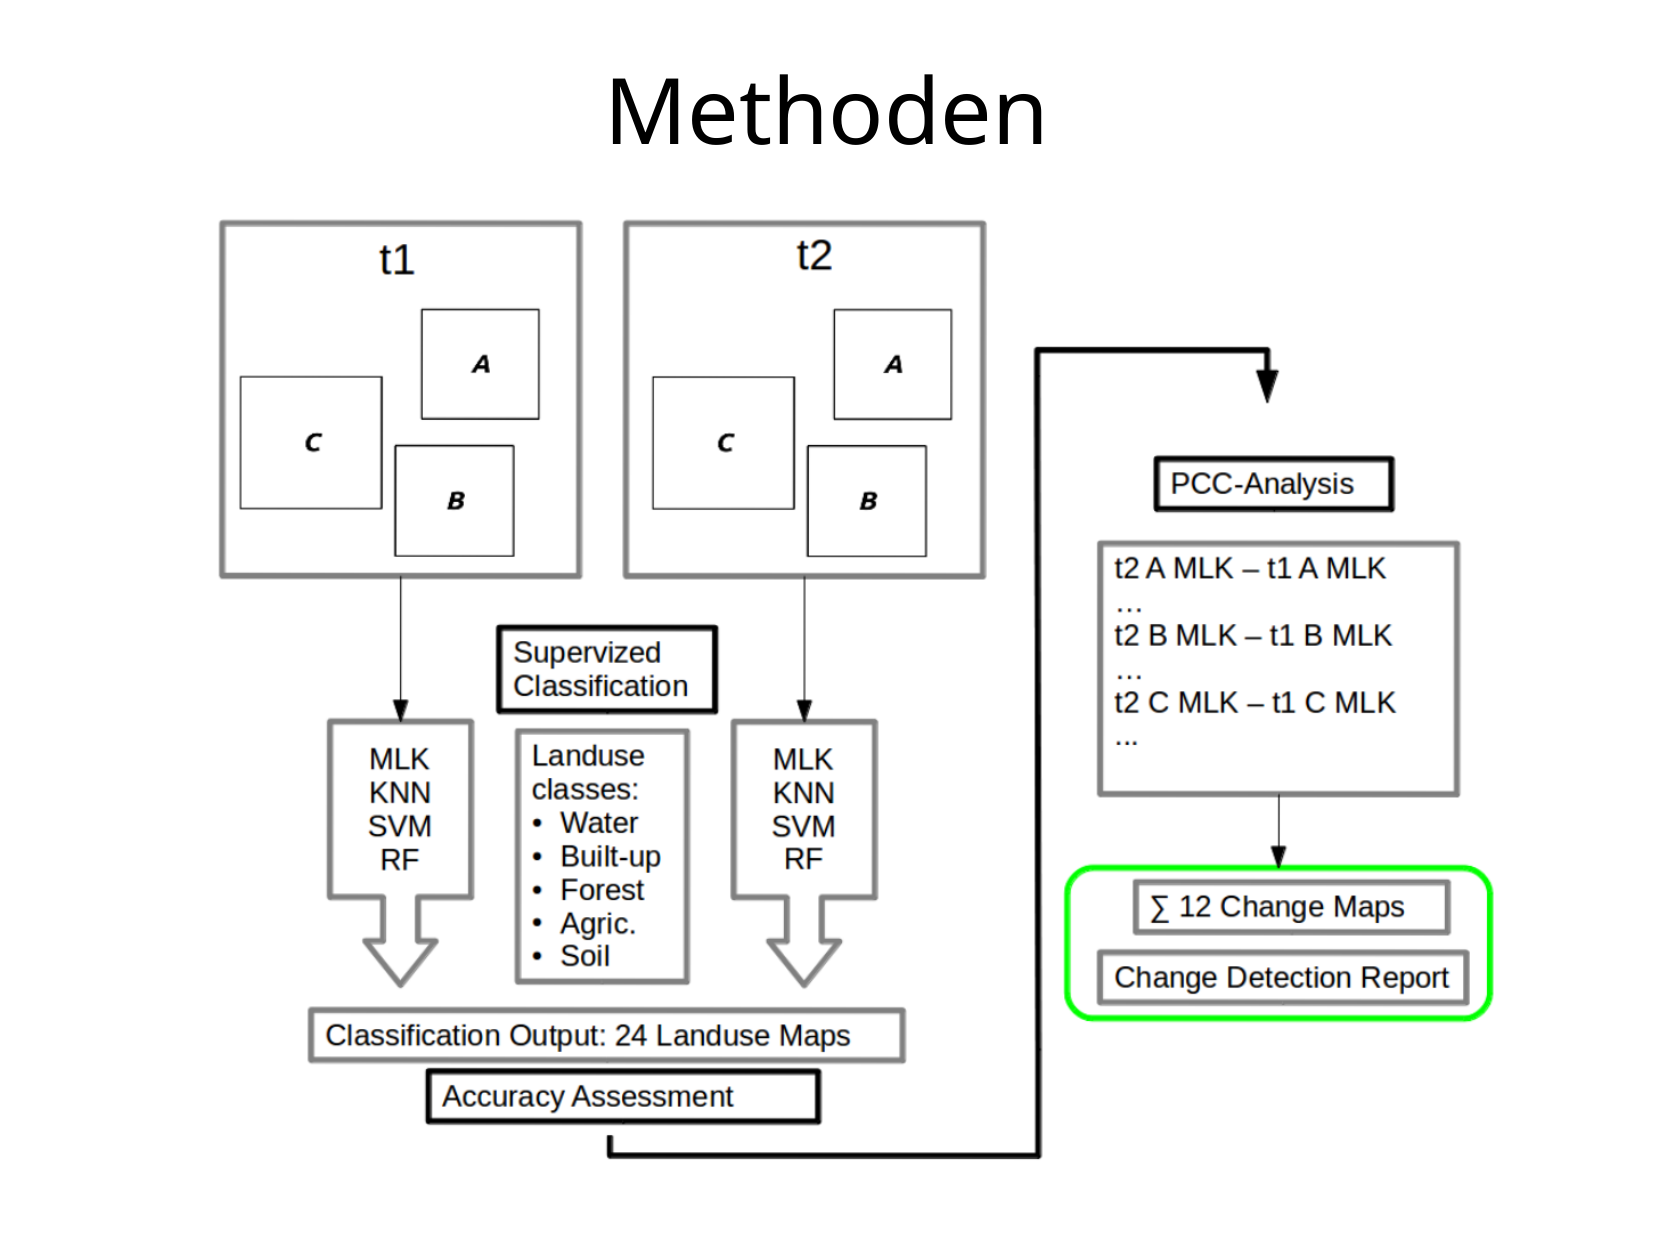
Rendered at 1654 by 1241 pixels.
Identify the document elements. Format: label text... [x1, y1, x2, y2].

title Methoden [82, 5, 1571, 213]
picture [188, 194, 1503, 1182]
